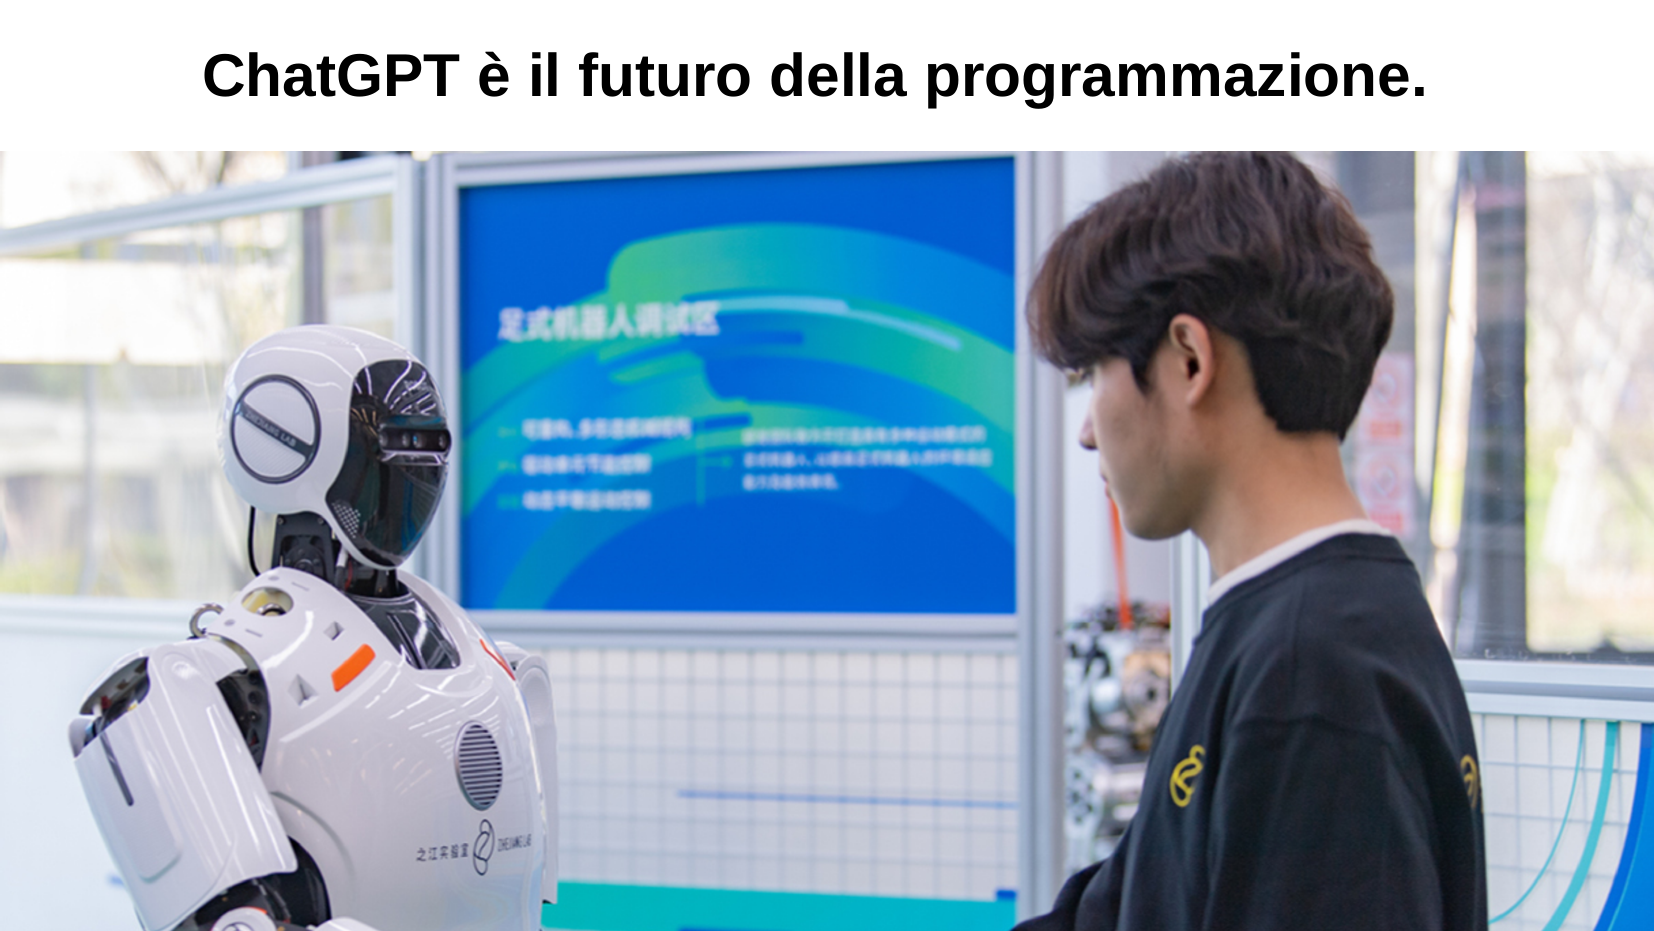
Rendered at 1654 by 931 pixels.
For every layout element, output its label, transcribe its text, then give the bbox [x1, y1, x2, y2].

text_box ChatGPT è il futuro della programmazione. [187, 34, 1467, 120]
picture [0, 151, 1654, 931]
